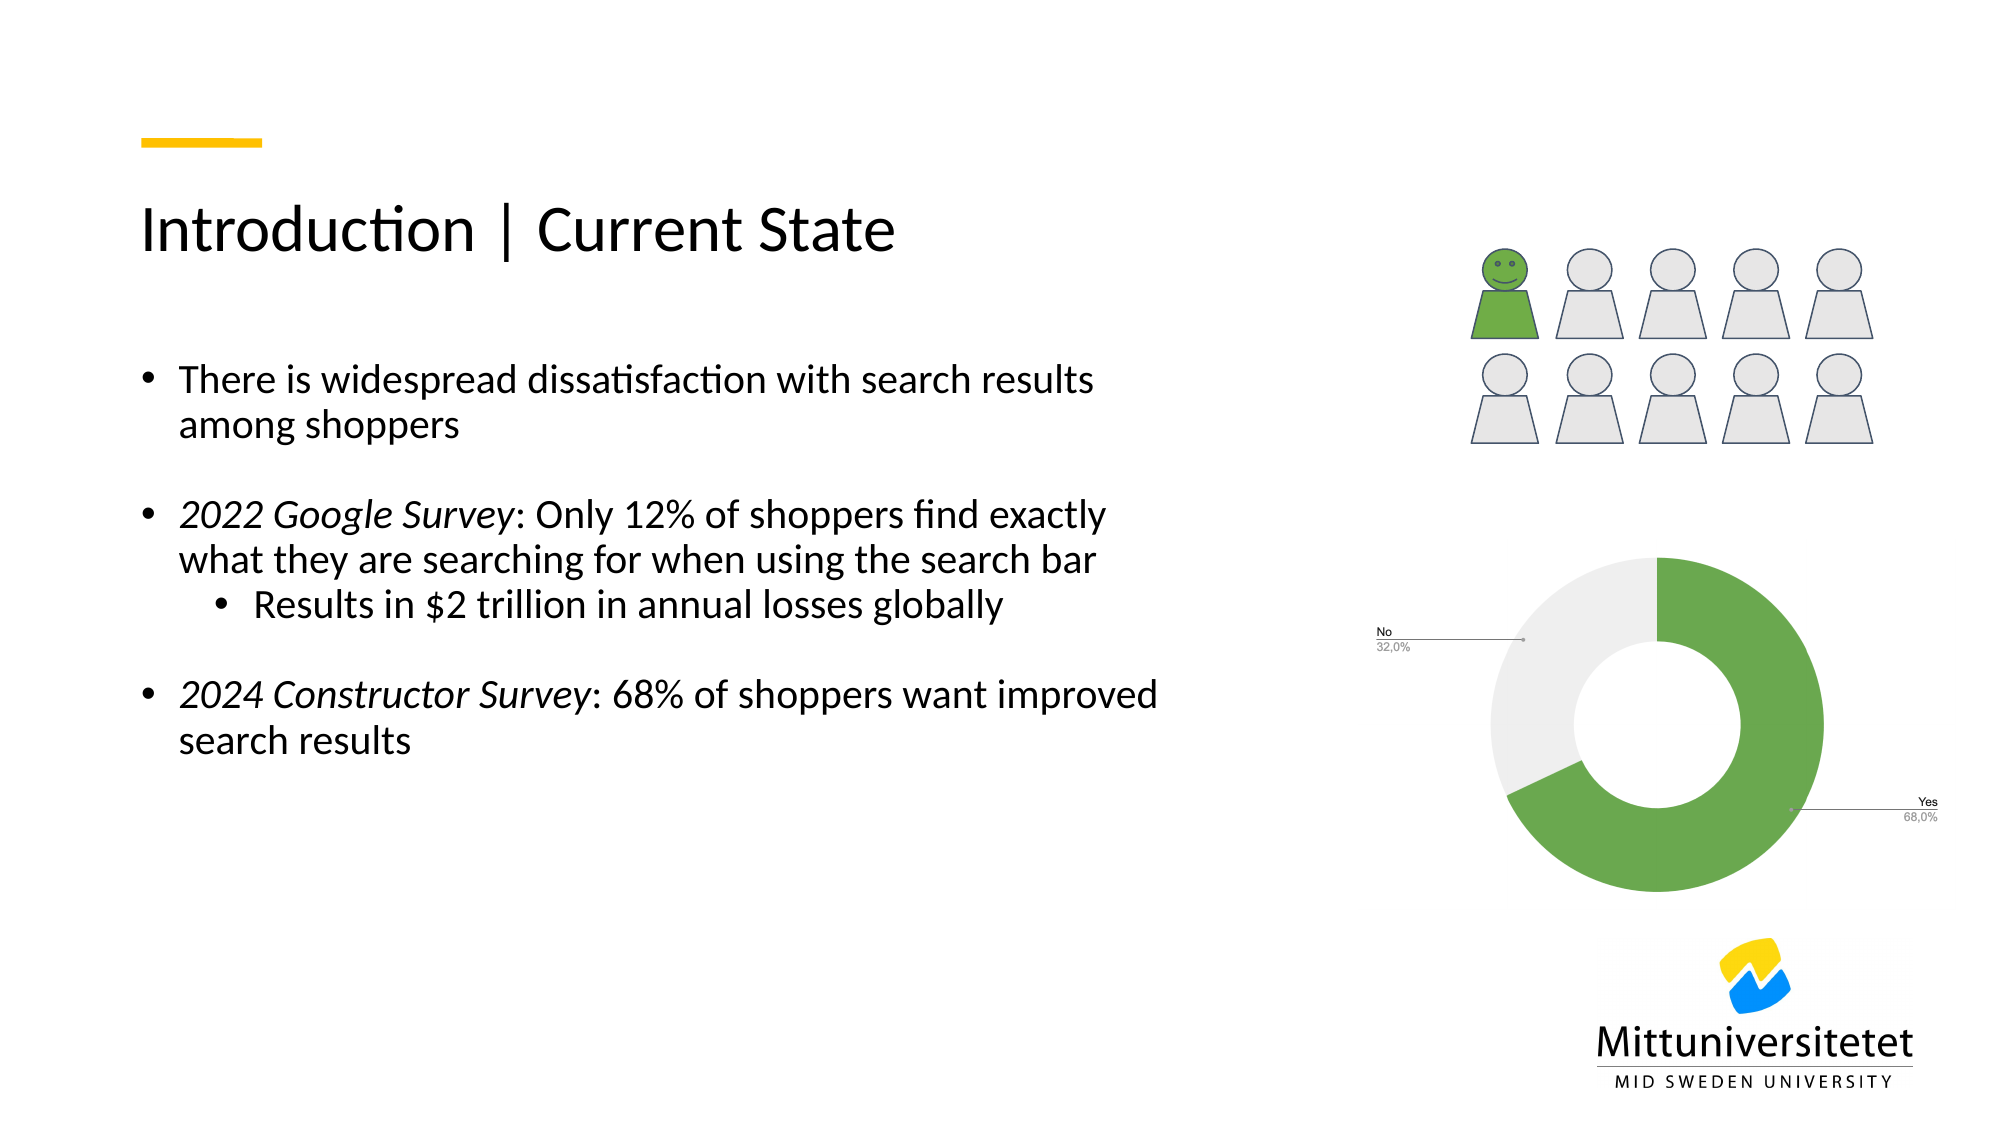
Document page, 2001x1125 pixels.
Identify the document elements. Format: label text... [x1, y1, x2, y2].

text_box [1471, 249, 1539, 339]
text_box [1639, 354, 1707, 444]
picture [1597, 938, 1913, 1088]
list There is widespread dissatisfaction with search results among shoppers 2022 Google Survey: Only 12% of shoppers find exactly what they are searching for when using the search bar Results in $2 trillion in annual losses globally 2024 Constructor Survey: 68% of shoppers want improved search results [126, 299, 1193, 891]
text_box [1556, 249, 1624, 339]
text_box [1639, 249, 1707, 339]
text_box [1805, 354, 1873, 444]
text_box [1471, 354, 1539, 444]
text_box [1805, 249, 1873, 339]
text_box [1722, 249, 1790, 339]
title Introduction | Current State [124, 186, 1174, 417]
text_box [1722, 354, 1790, 444]
picture [1358, 539, 1956, 910]
text_box [1556, 354, 1624, 444]
